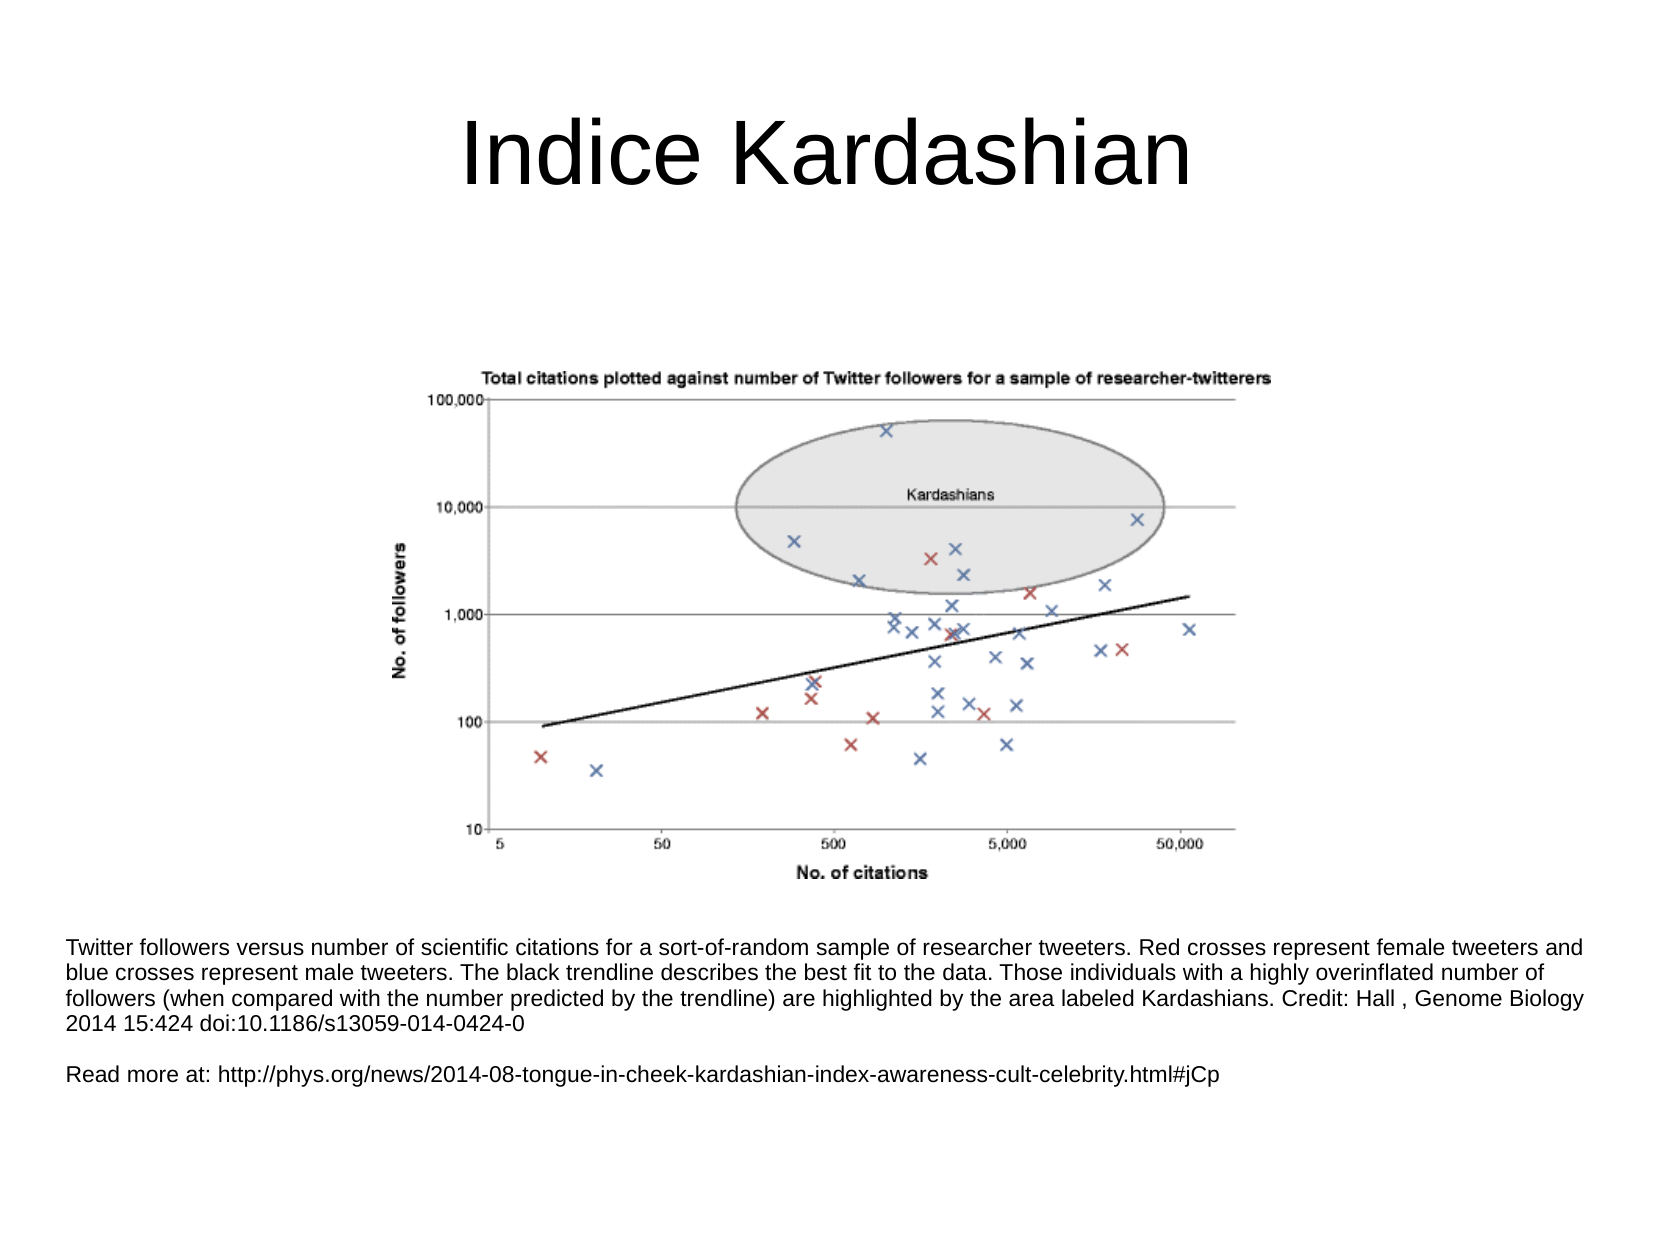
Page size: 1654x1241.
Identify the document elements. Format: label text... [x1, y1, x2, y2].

picture [392, 371, 1271, 879]
text_box Twitter followers versus number of scientific citations for a sort-of-random sample of researcher tweeters. Red crosses represent female tweeters and blue crosses represent male tweeters. The black trendline describes the best fit to the data. Those individuals with a highly overinflated number of followers (when compared with the number predicted by the trendline) are highlighted by the area labeled Kardashians. Credit: Hall , Genome Biology 2014 15:424 doi:10.1186/s13059-014-0424-0 Read more at: http://phys.org/news/2014-08-tongue-in-cheek-kardashian-index-awareness-cult-celebrity.html#jCp [50, 927, 1636, 1096]
title Indice Kardashian [82, 49, 1571, 257]
